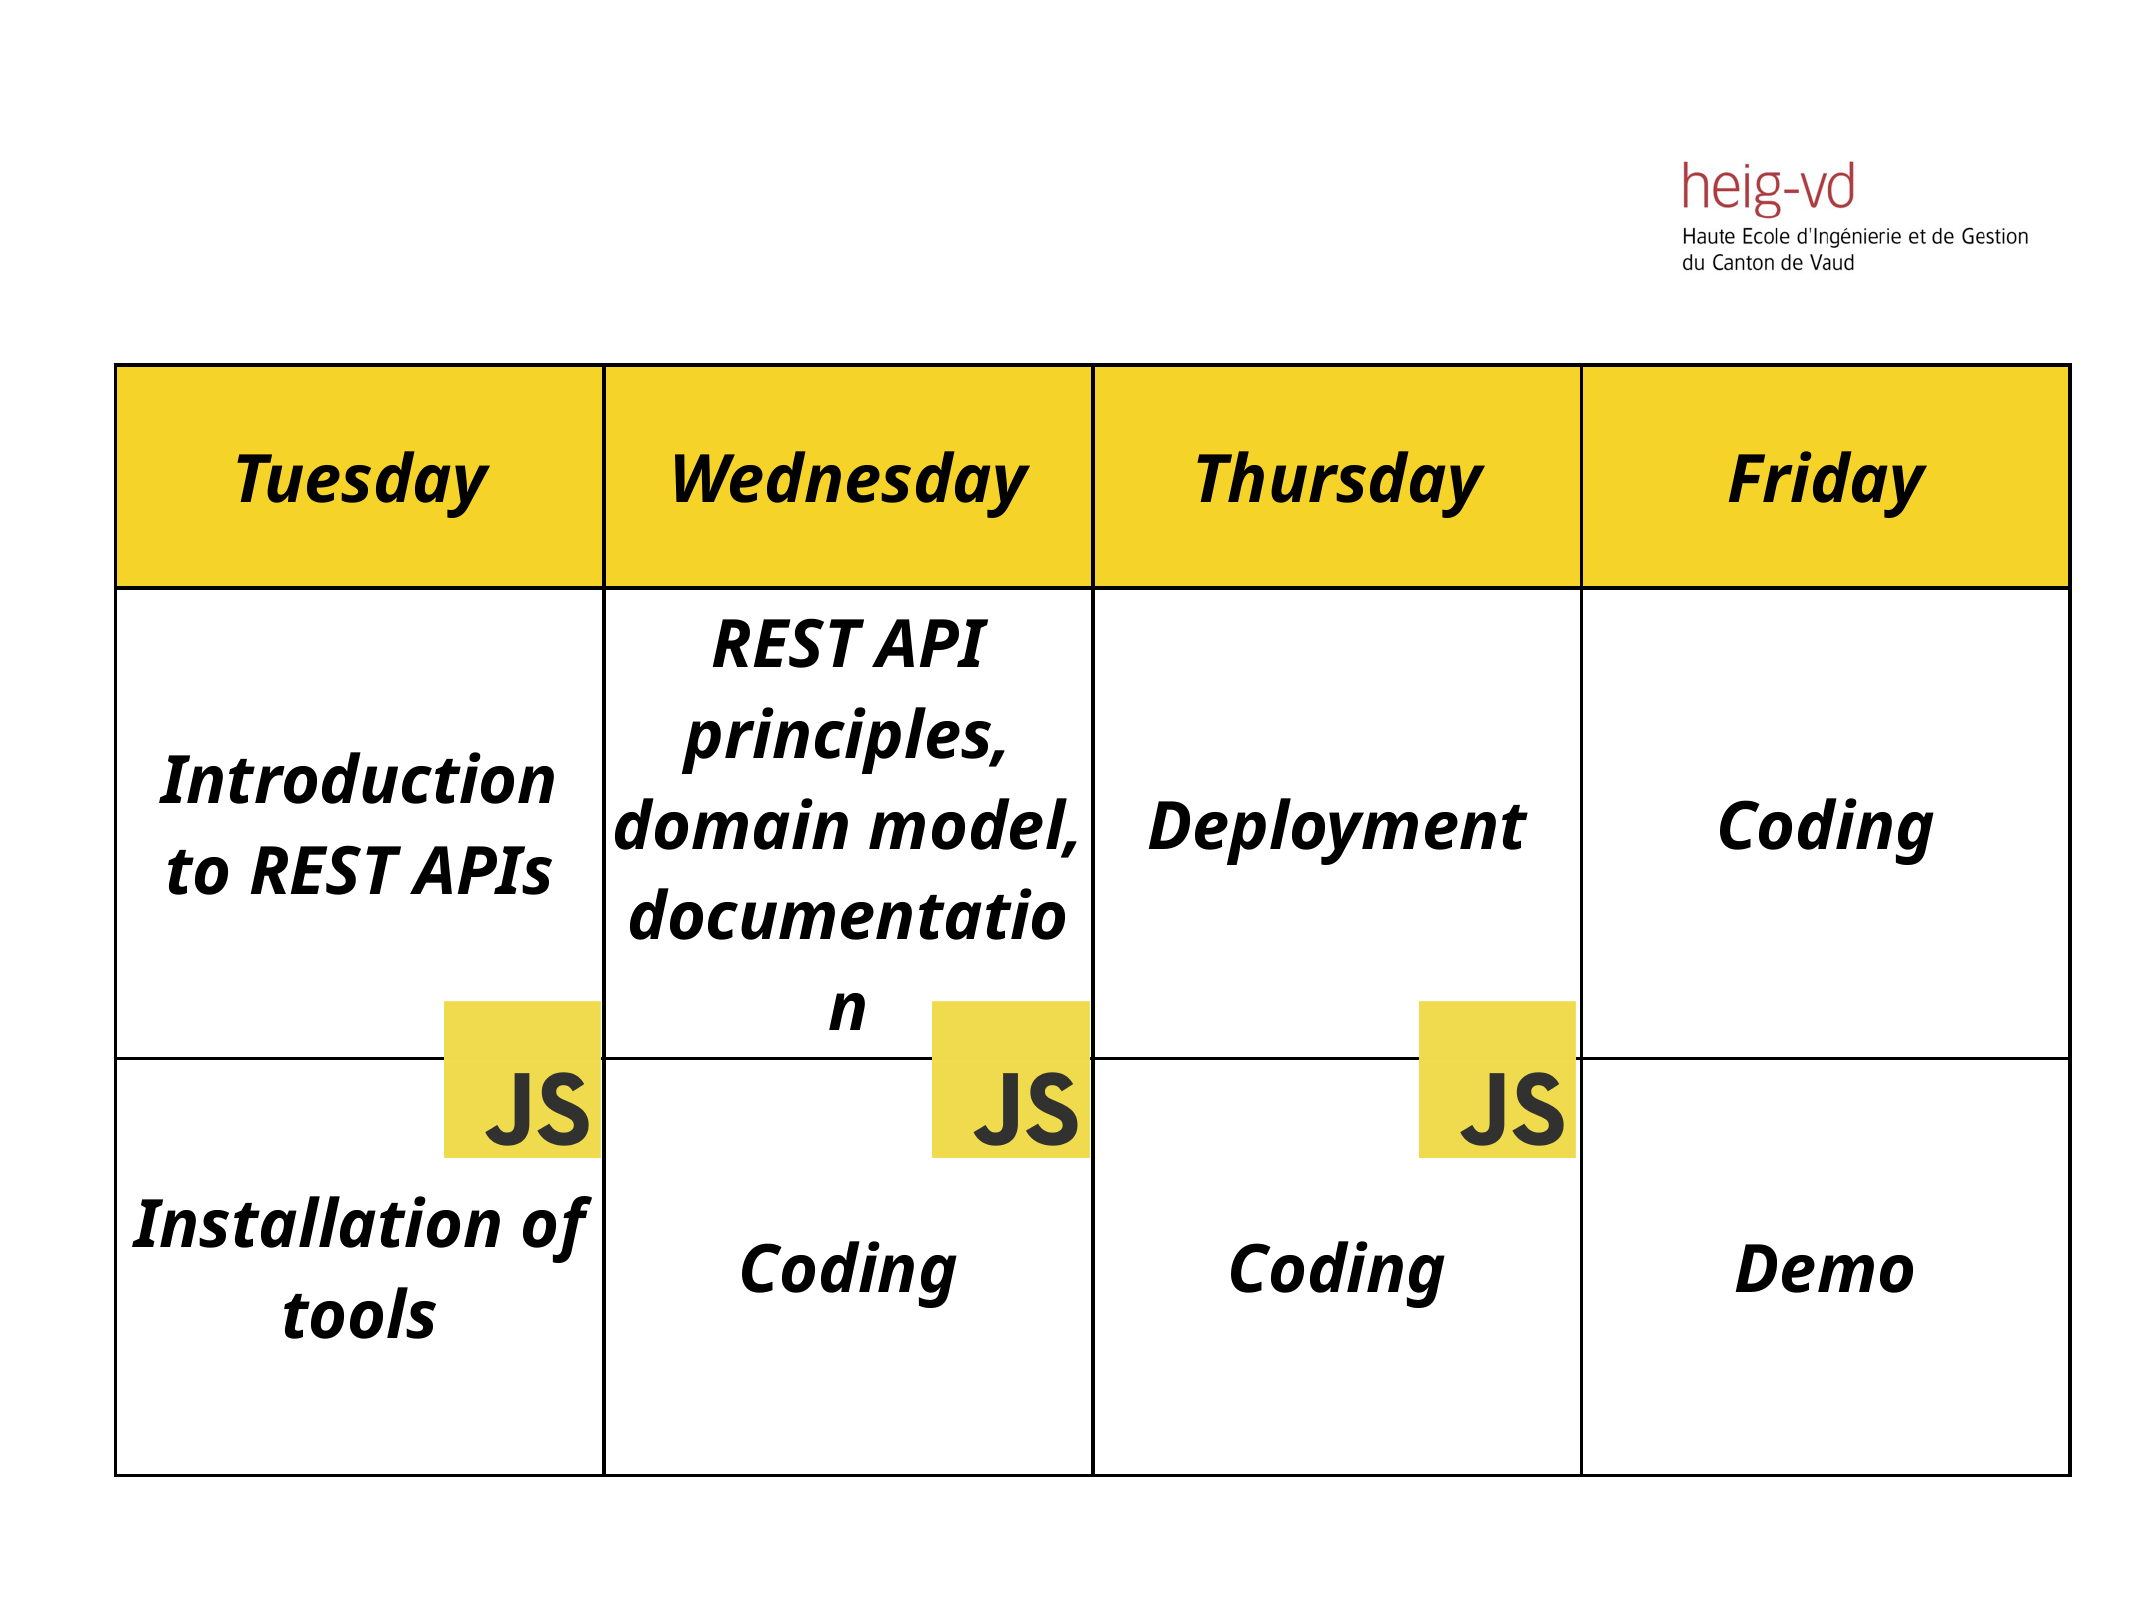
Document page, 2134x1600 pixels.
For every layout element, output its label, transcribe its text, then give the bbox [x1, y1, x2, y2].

table_header Thursday [1095, 367, 1580, 586]
table_cell Coding [1583, 590, 2068, 1057]
picture [444, 1001, 601, 1158]
table_cell Coding [1095, 1060, 1580, 1474]
table_header Wednesday [606, 367, 1091, 586]
table_cell Coding [606, 1060, 1091, 1474]
picture [1419, 1001, 1576, 1158]
table_cell Installation of tools [117, 1060, 602, 1474]
table_cell Introduction to REST APIs [117, 590, 602, 1057]
table_cell Deployment [1095, 590, 1580, 1057]
table_cell REST API principles, domain model, documentation [606, 590, 1091, 1057]
picture [932, 1001, 1090, 1158]
table_header Tuesday [117, 367, 602, 586]
picture [1672, 149, 2036, 284]
table_cell Demo [1583, 1060, 2068, 1474]
table_header Friday [1583, 367, 2068, 586]
